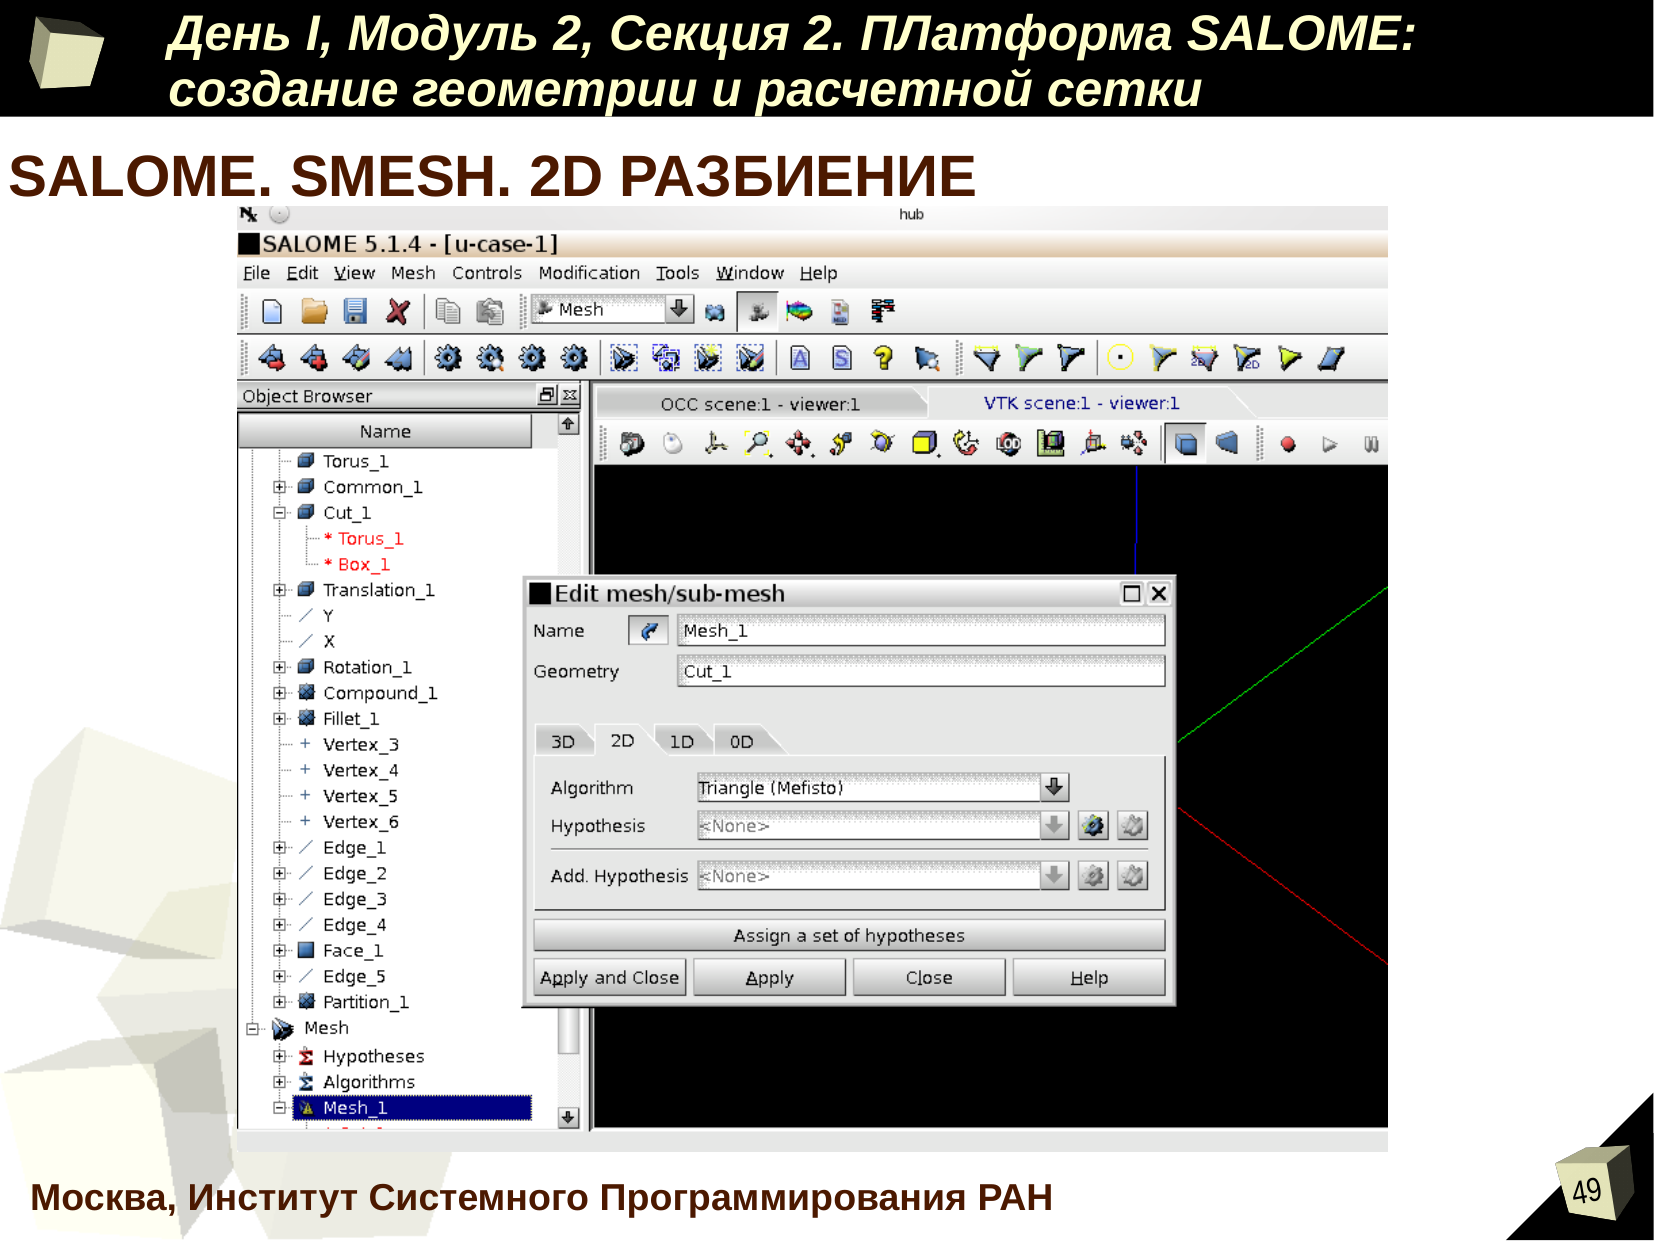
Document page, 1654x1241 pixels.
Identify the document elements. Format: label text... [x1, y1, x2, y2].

picture [464, 1193, 472, 1198]
text_box SALOME. SMESH. 2D РАЗБИЕНИЕ [0, 136, 1654, 217]
picture [0, 206, 1388, 1241]
